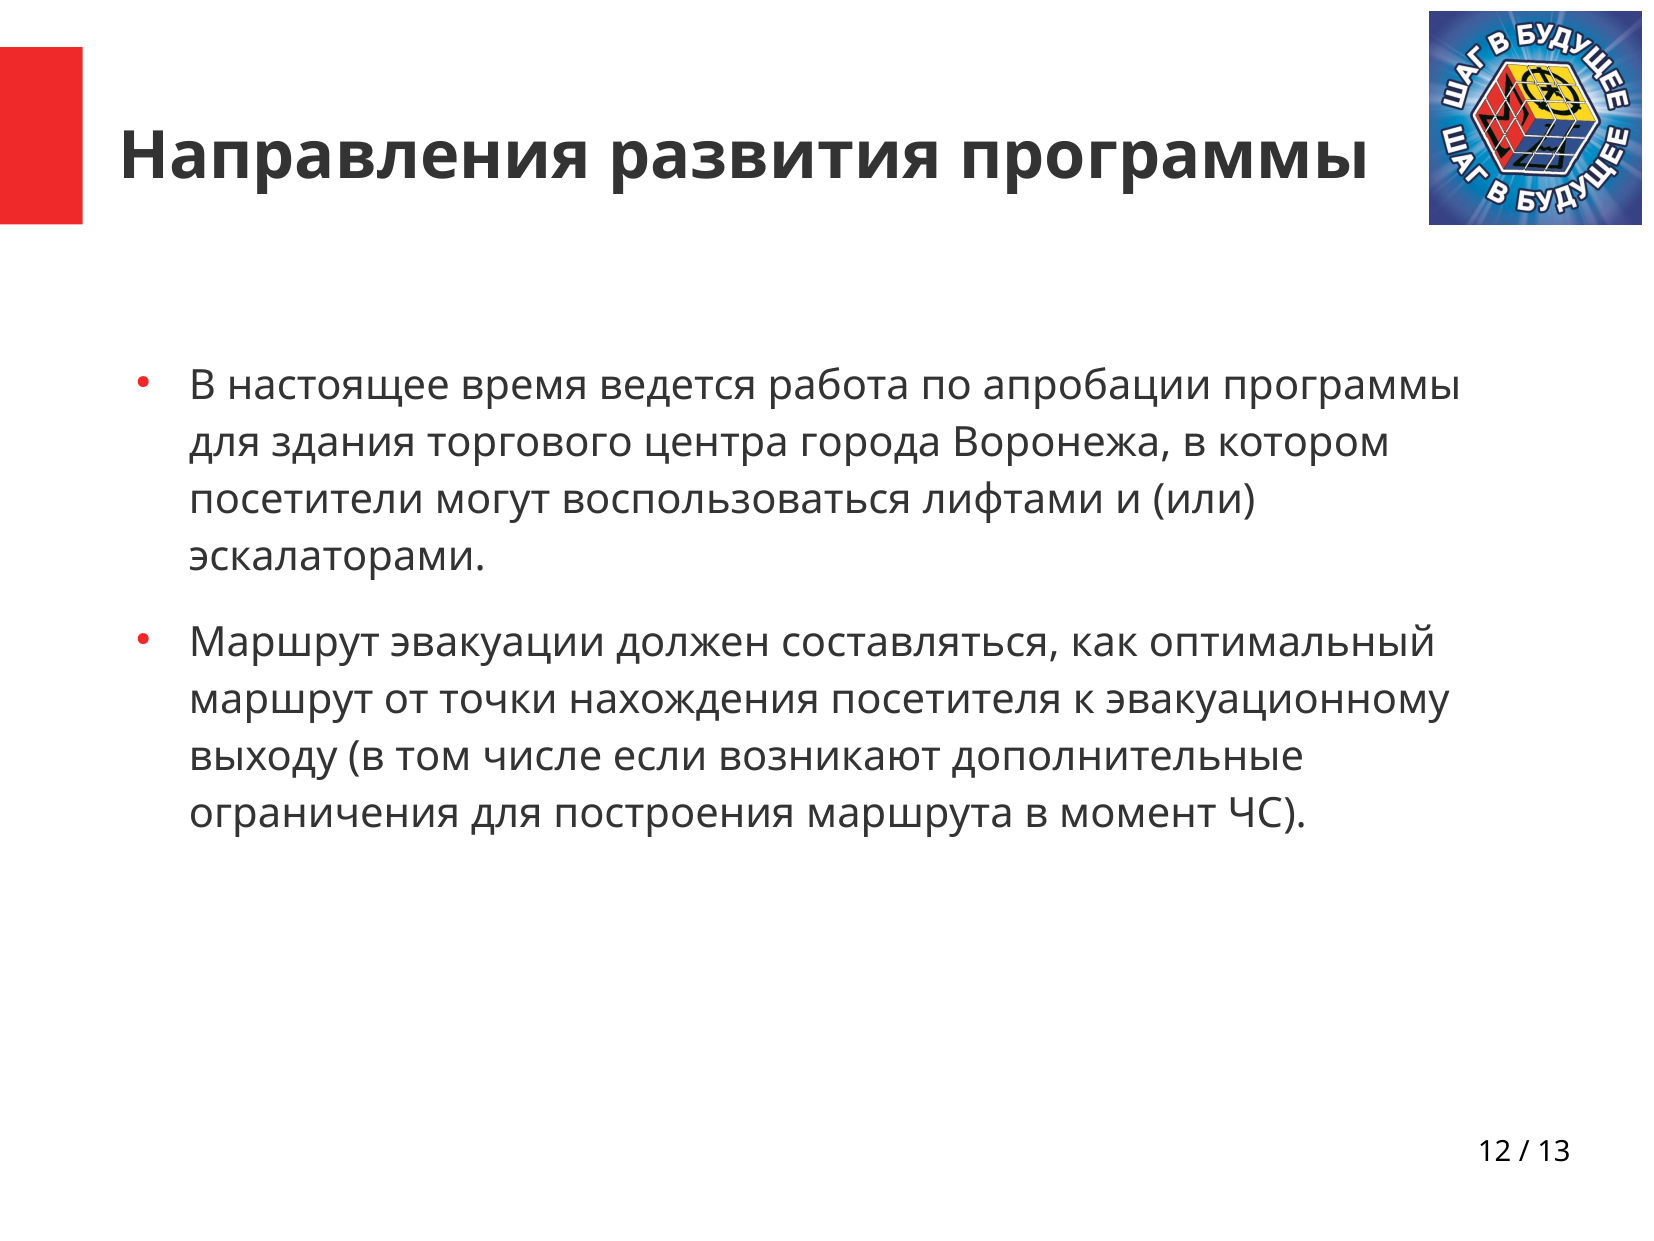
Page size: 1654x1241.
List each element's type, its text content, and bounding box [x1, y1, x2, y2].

list В настоящее время ведется работа по апробации программы для здания торгового центра города Воронежа, в котором посетители могут воспользоваться лифтами и (или) эскалаторами. Маршрут эвакуации должен составляться, как оптимальный маршрут от точки нахождения посетителя к эвакуационному выходу (в том числе если возникают дополнительные ограничения для построения маршрута в момент ЧС). [118, 354, 1536, 1074]
picture [1429, 11, 1642, 225]
title Направления развития программы [118, 49, 1571, 257]
